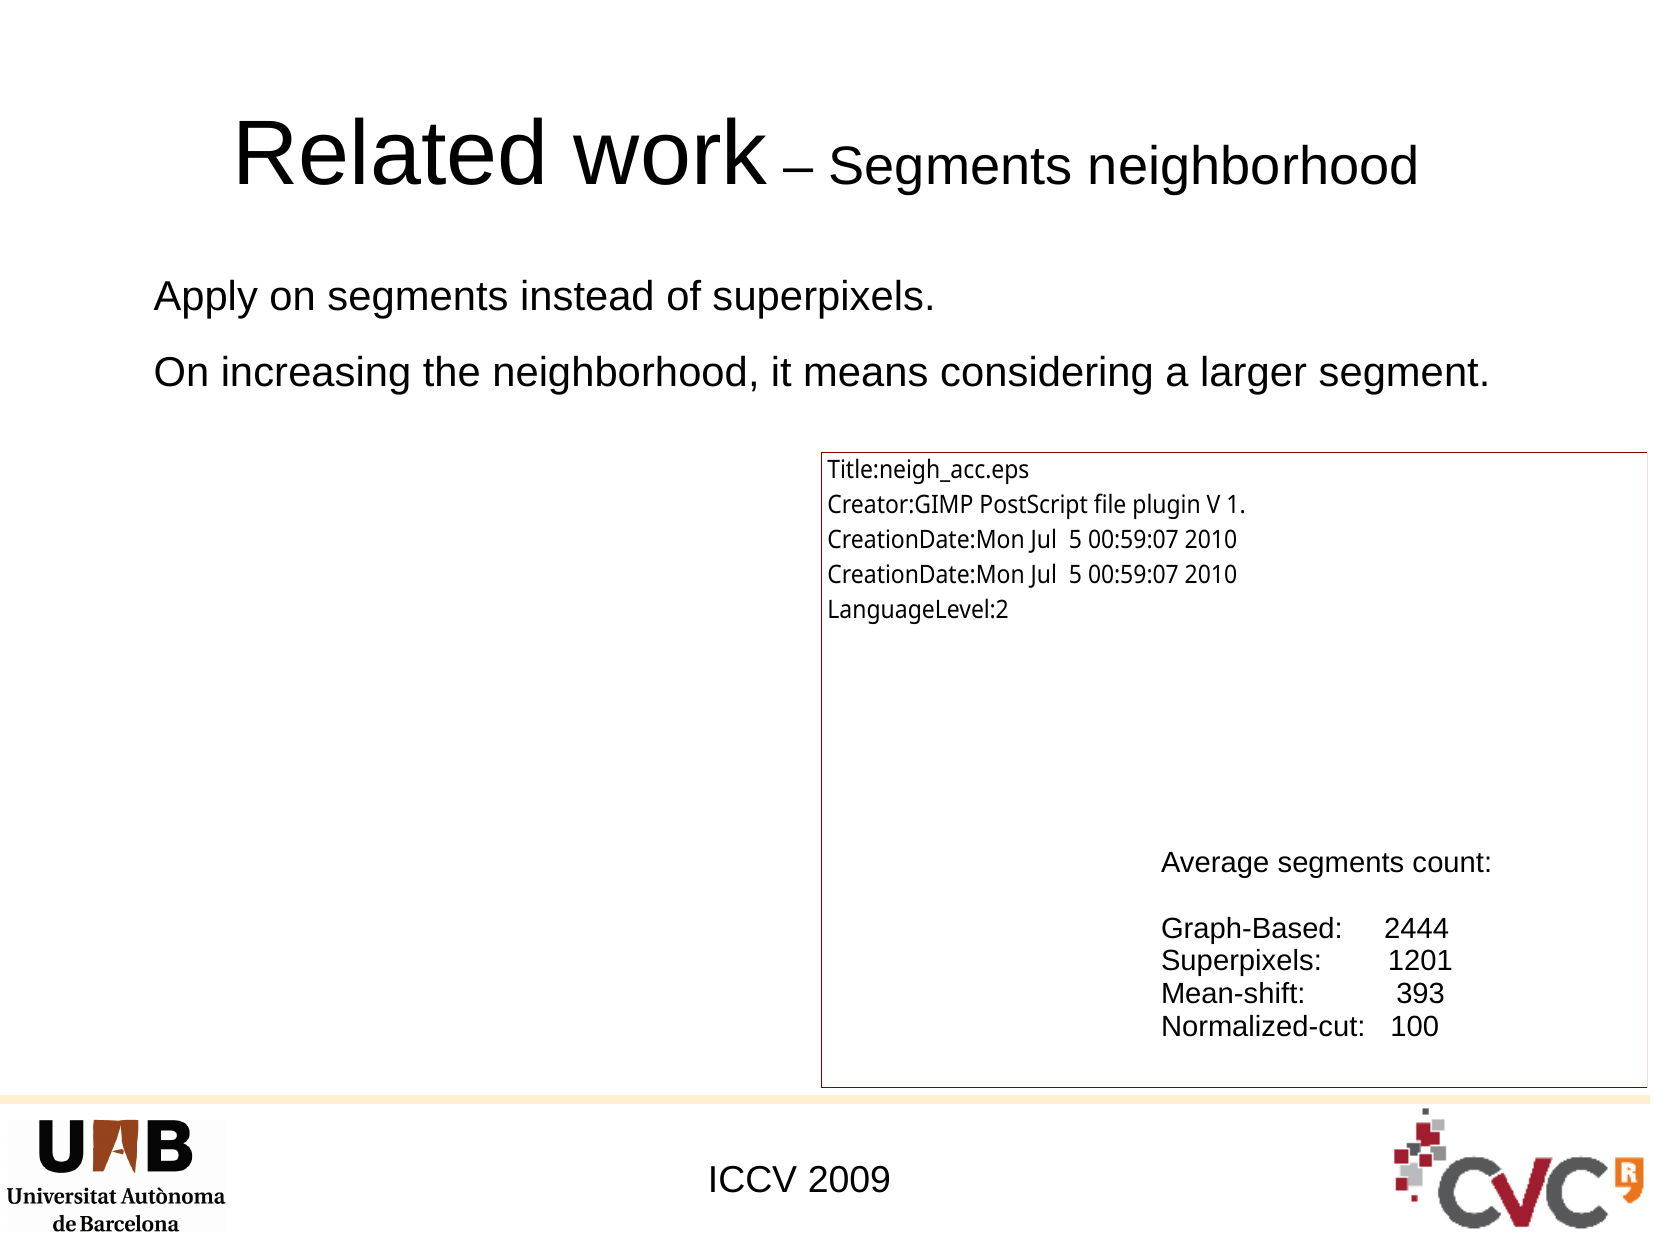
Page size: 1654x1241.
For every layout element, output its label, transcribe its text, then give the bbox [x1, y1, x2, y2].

title Related work – Segments neighborhood [82, 56, 1571, 250]
picture [820, 450, 1648, 1088]
text_box Average segments count: Graph-Based: 2444 Superpixels: 1201 Mean-shift: 393 Normalized-cut: 100 [1146, 838, 1559, 1051]
list Apply on segments instead of superpixels. On increasing the neighborhood, it means considering a larger segment. [82, 272, 1571, 1091]
picture [7, 1119, 226, 1232]
text_box ICCV 2009 [536, 1150, 1062, 1208]
picture [1393, 1107, 1650, 1235]
